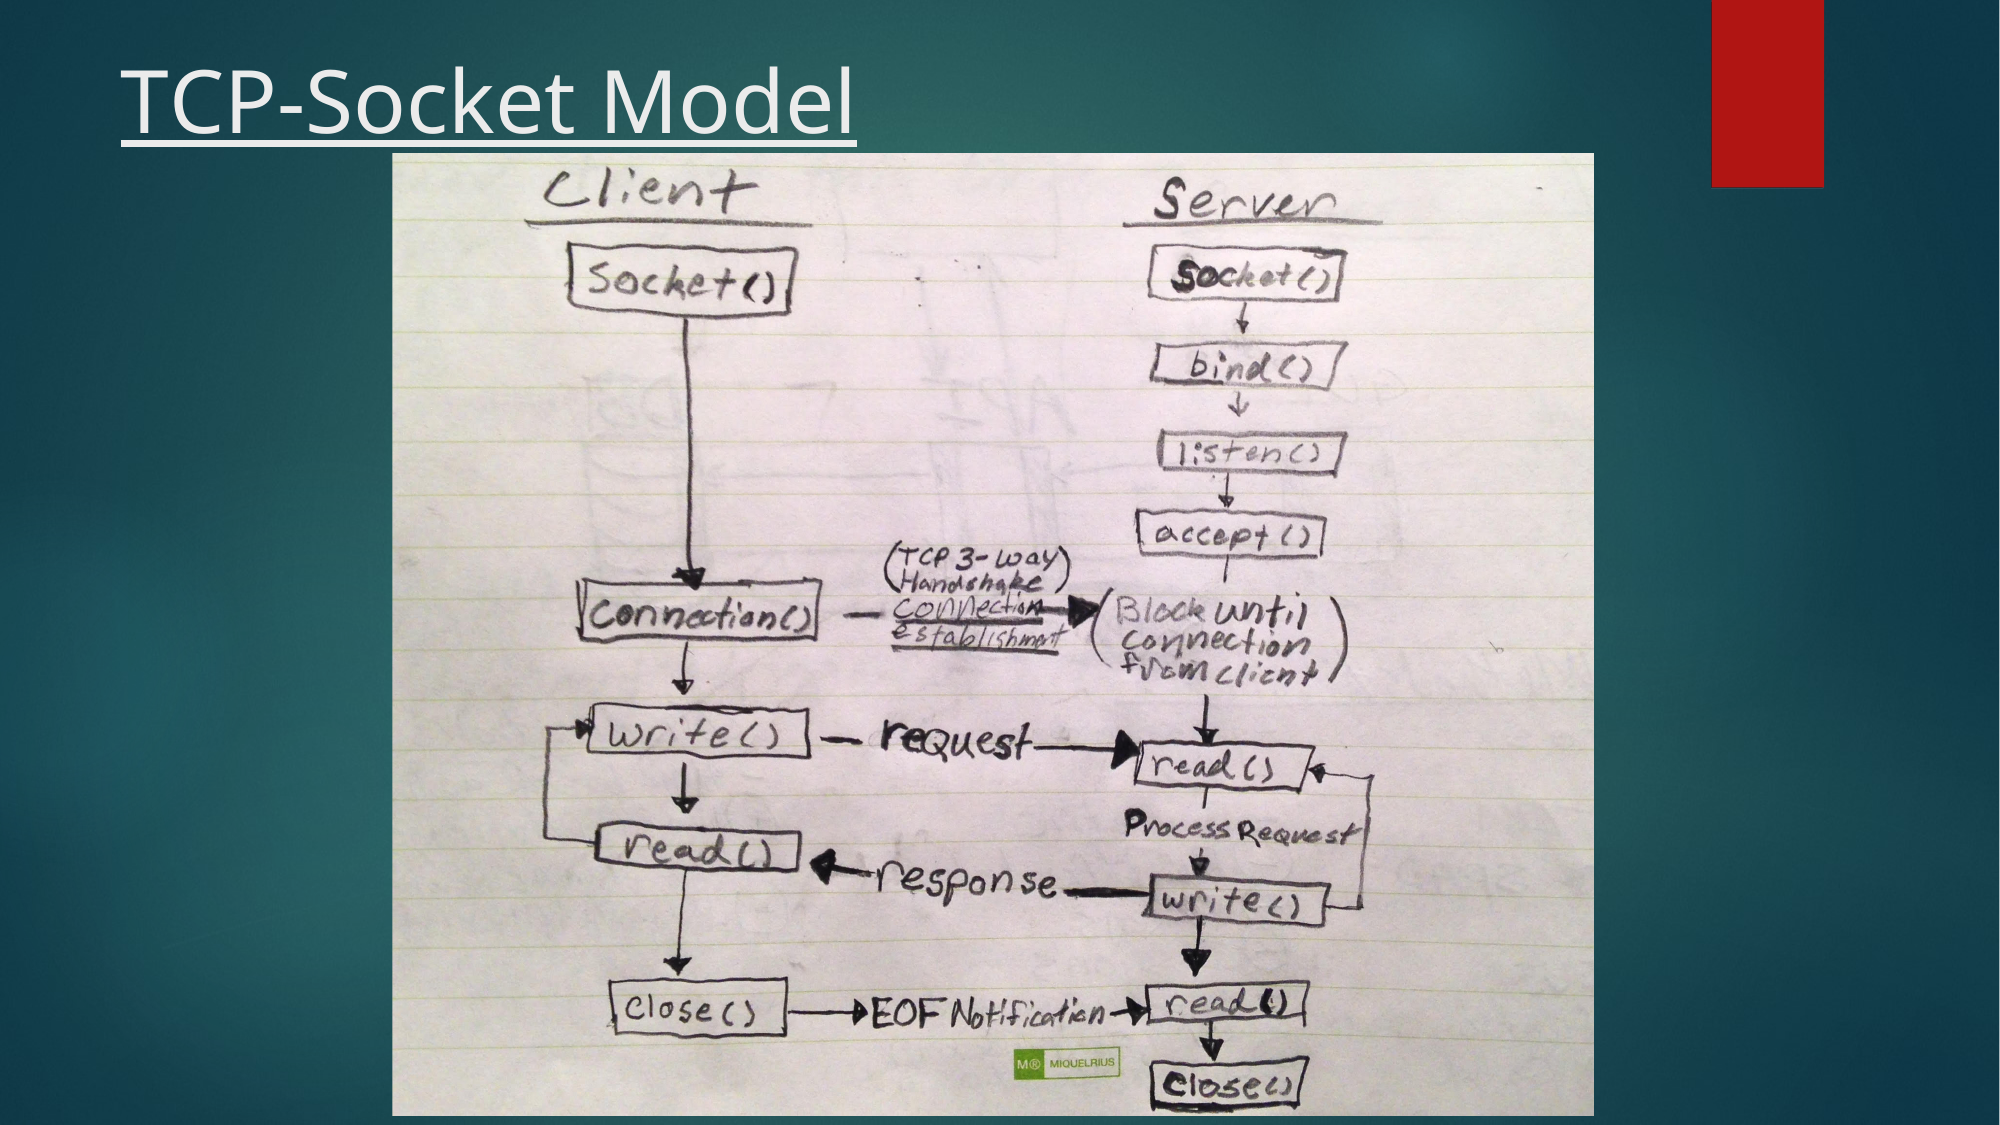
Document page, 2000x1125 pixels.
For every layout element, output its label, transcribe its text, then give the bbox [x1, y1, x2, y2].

picture [0, 0, 2000, 1125]
title TCP-Socket Model [105, 38, 1649, 269]
